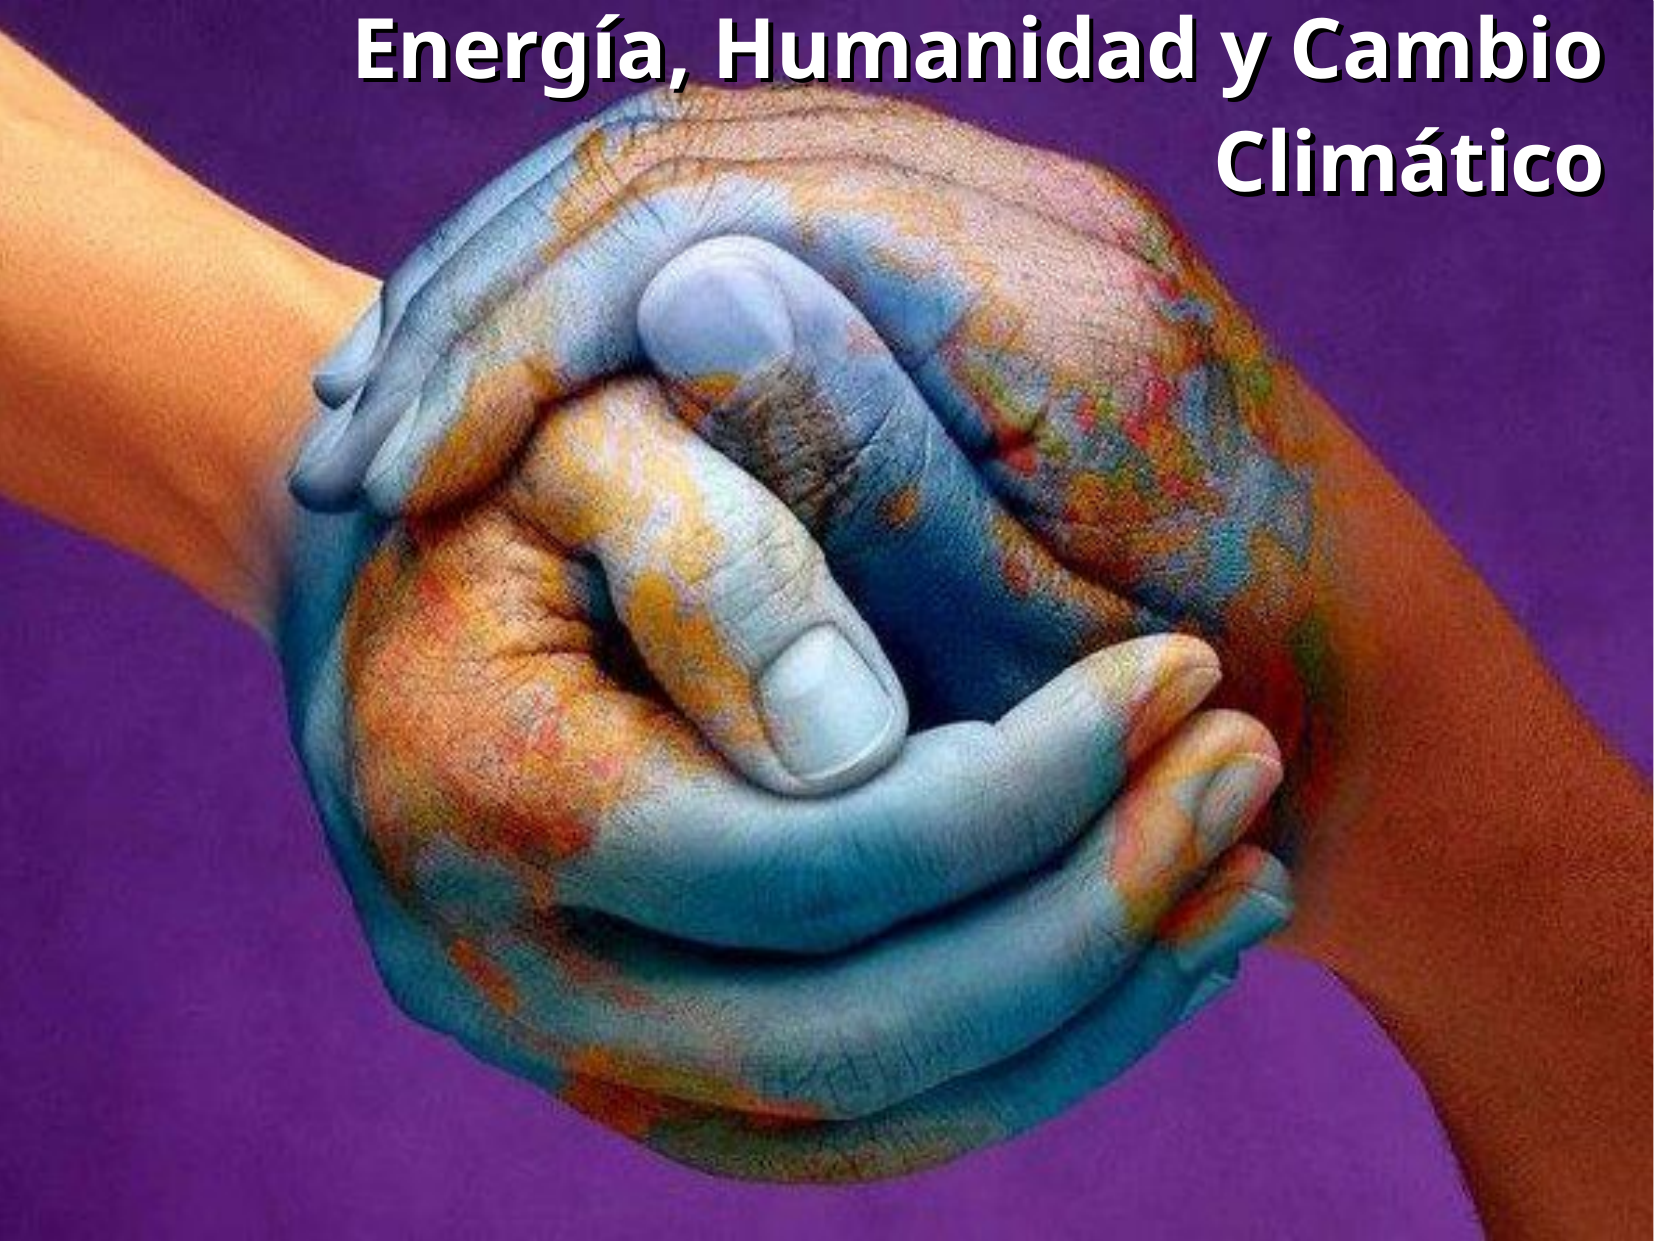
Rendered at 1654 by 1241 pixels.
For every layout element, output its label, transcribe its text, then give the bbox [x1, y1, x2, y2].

title Energía, Humanidad y Cambio Climático [45, 14, 1606, 191]
picture [0, 0, 1654, 1241]
